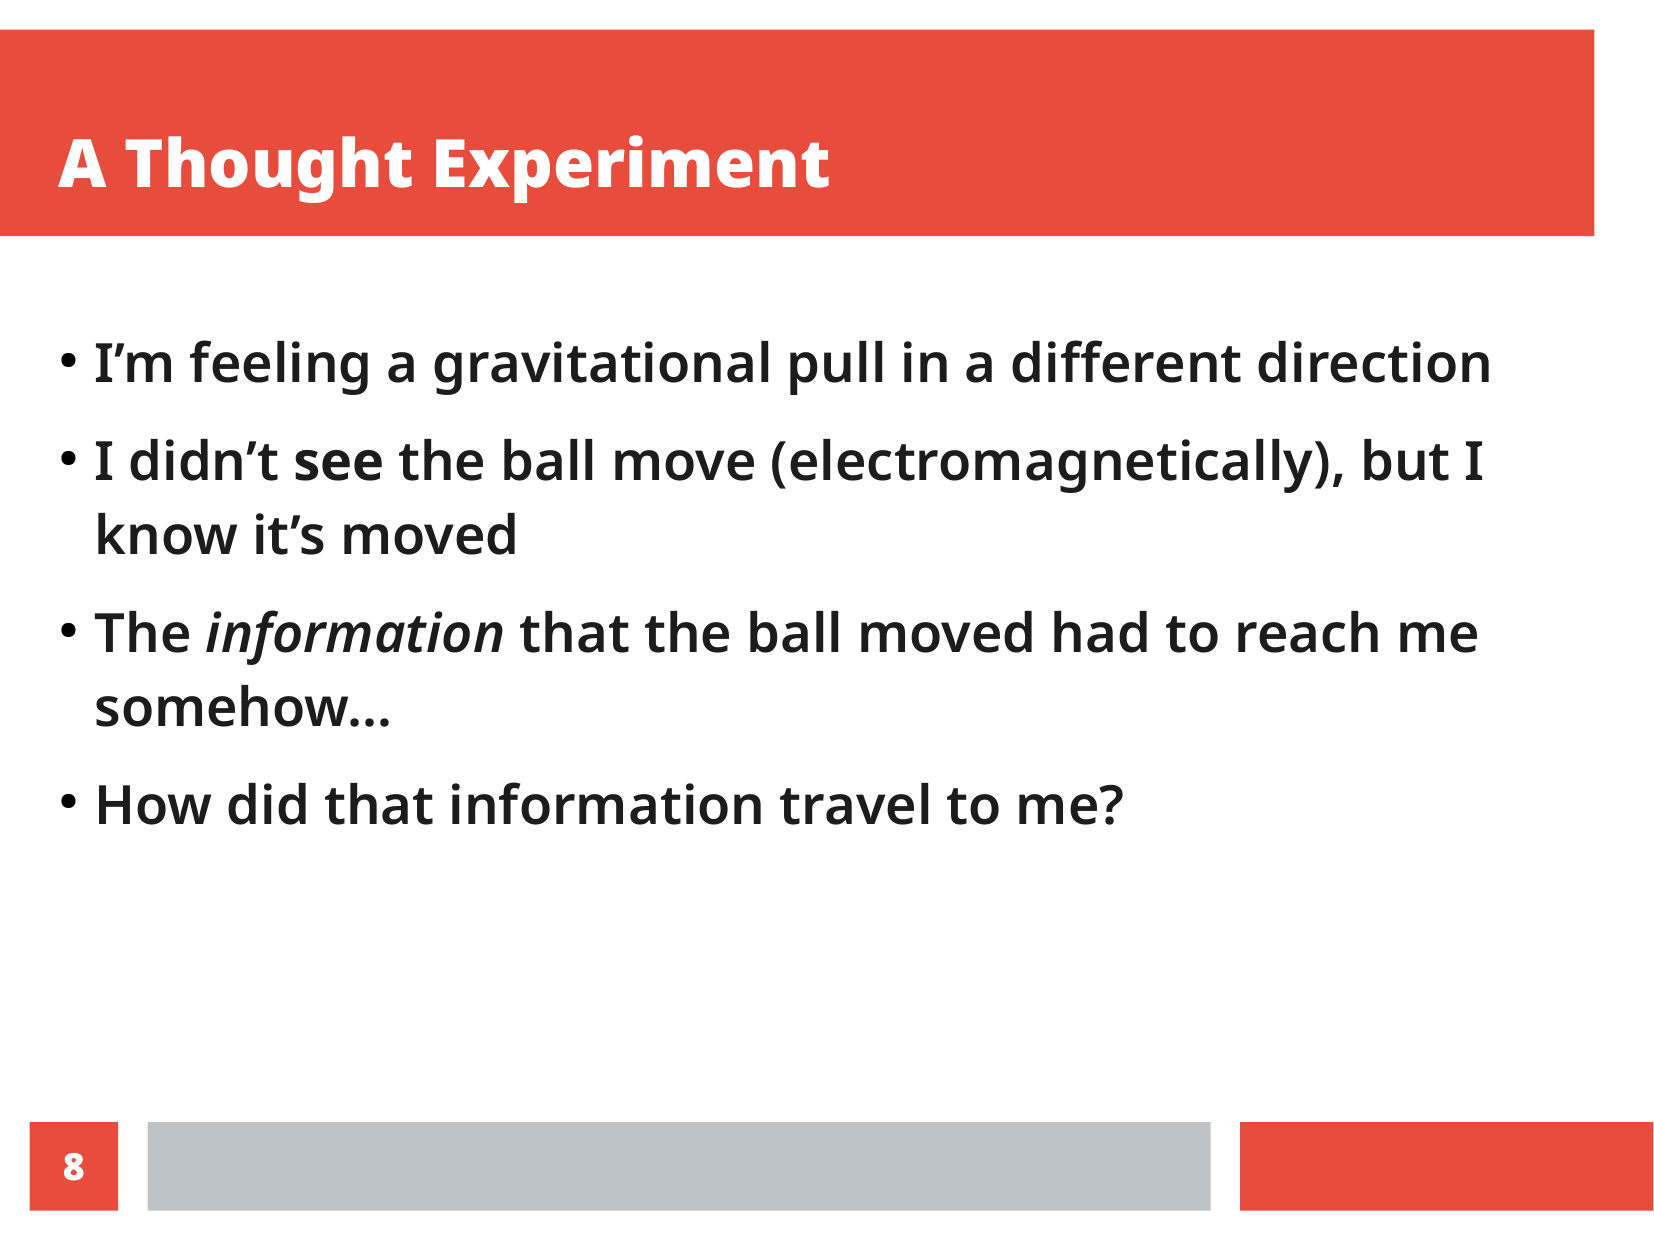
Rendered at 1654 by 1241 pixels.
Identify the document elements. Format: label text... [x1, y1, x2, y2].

list I’m feeling a gravitational pull in a different direction I didn’t see the ball move (electromagnetically), but I know it’s moved The information that the ball moved had to reach me somehow… How did that information travel to me? [59, 324, 1565, 1093]
title A Thought Experiment [59, 59, 1595, 207]
